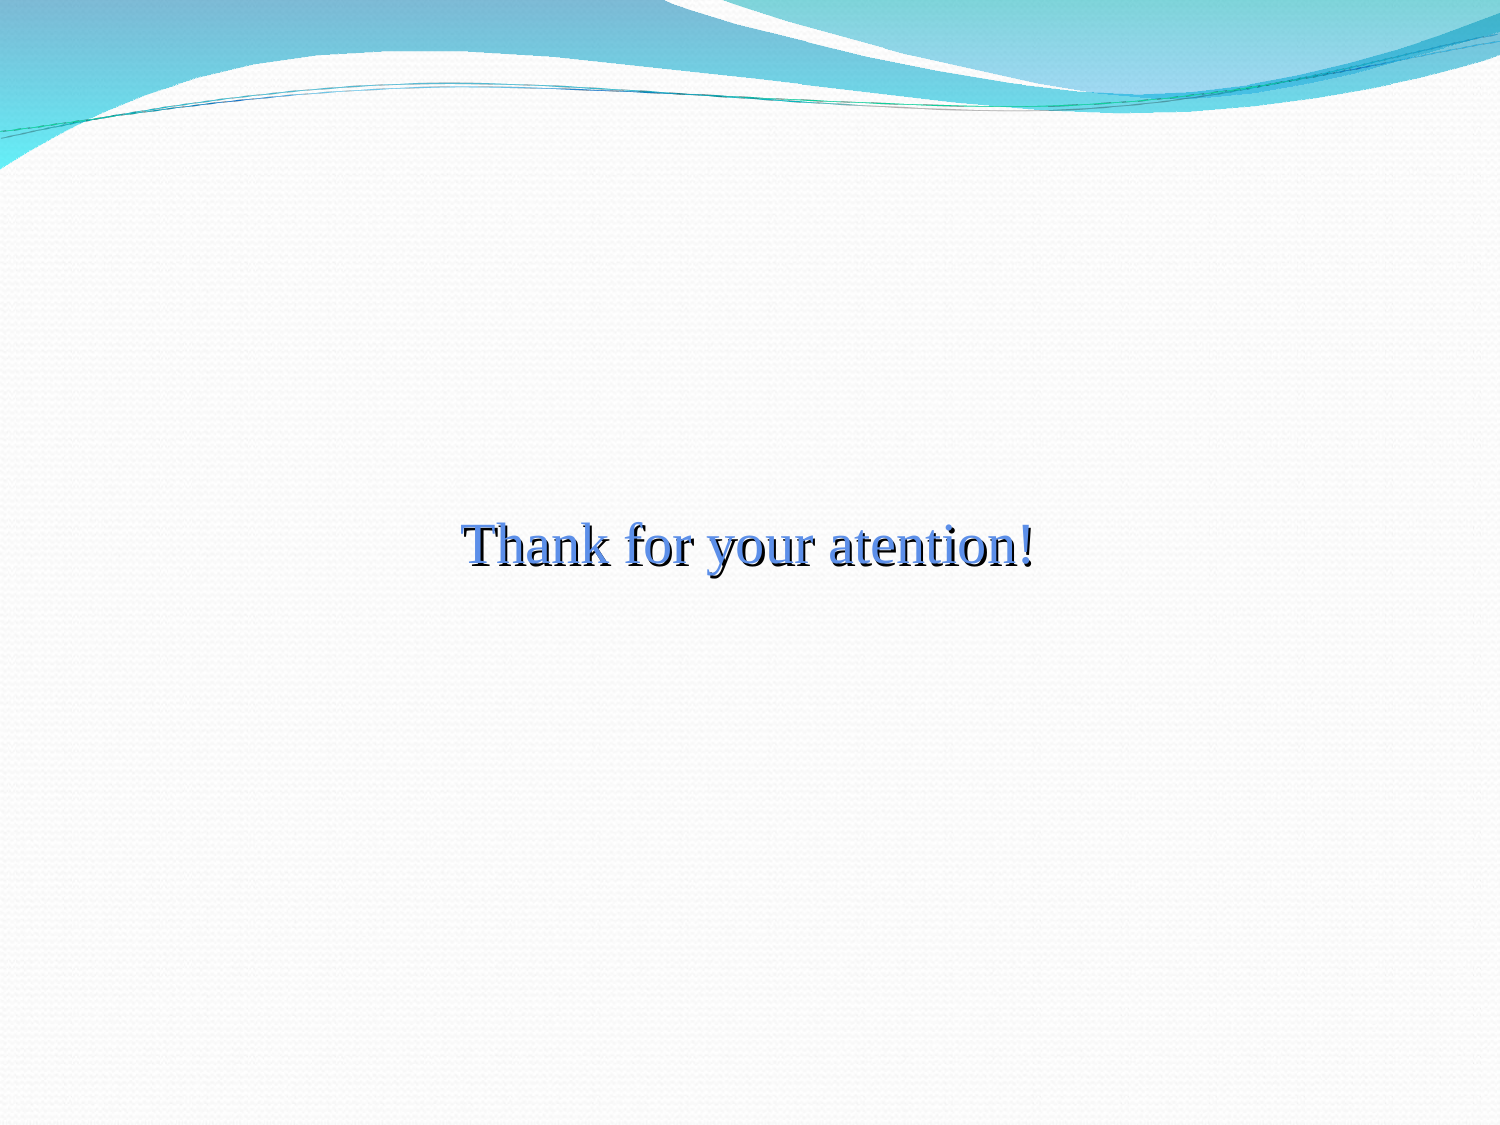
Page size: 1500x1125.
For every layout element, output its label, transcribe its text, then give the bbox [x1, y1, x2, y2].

text_box Thank for your atention! [381, 509, 1350, 576]
picture [0, 0, 1500, 1125]
